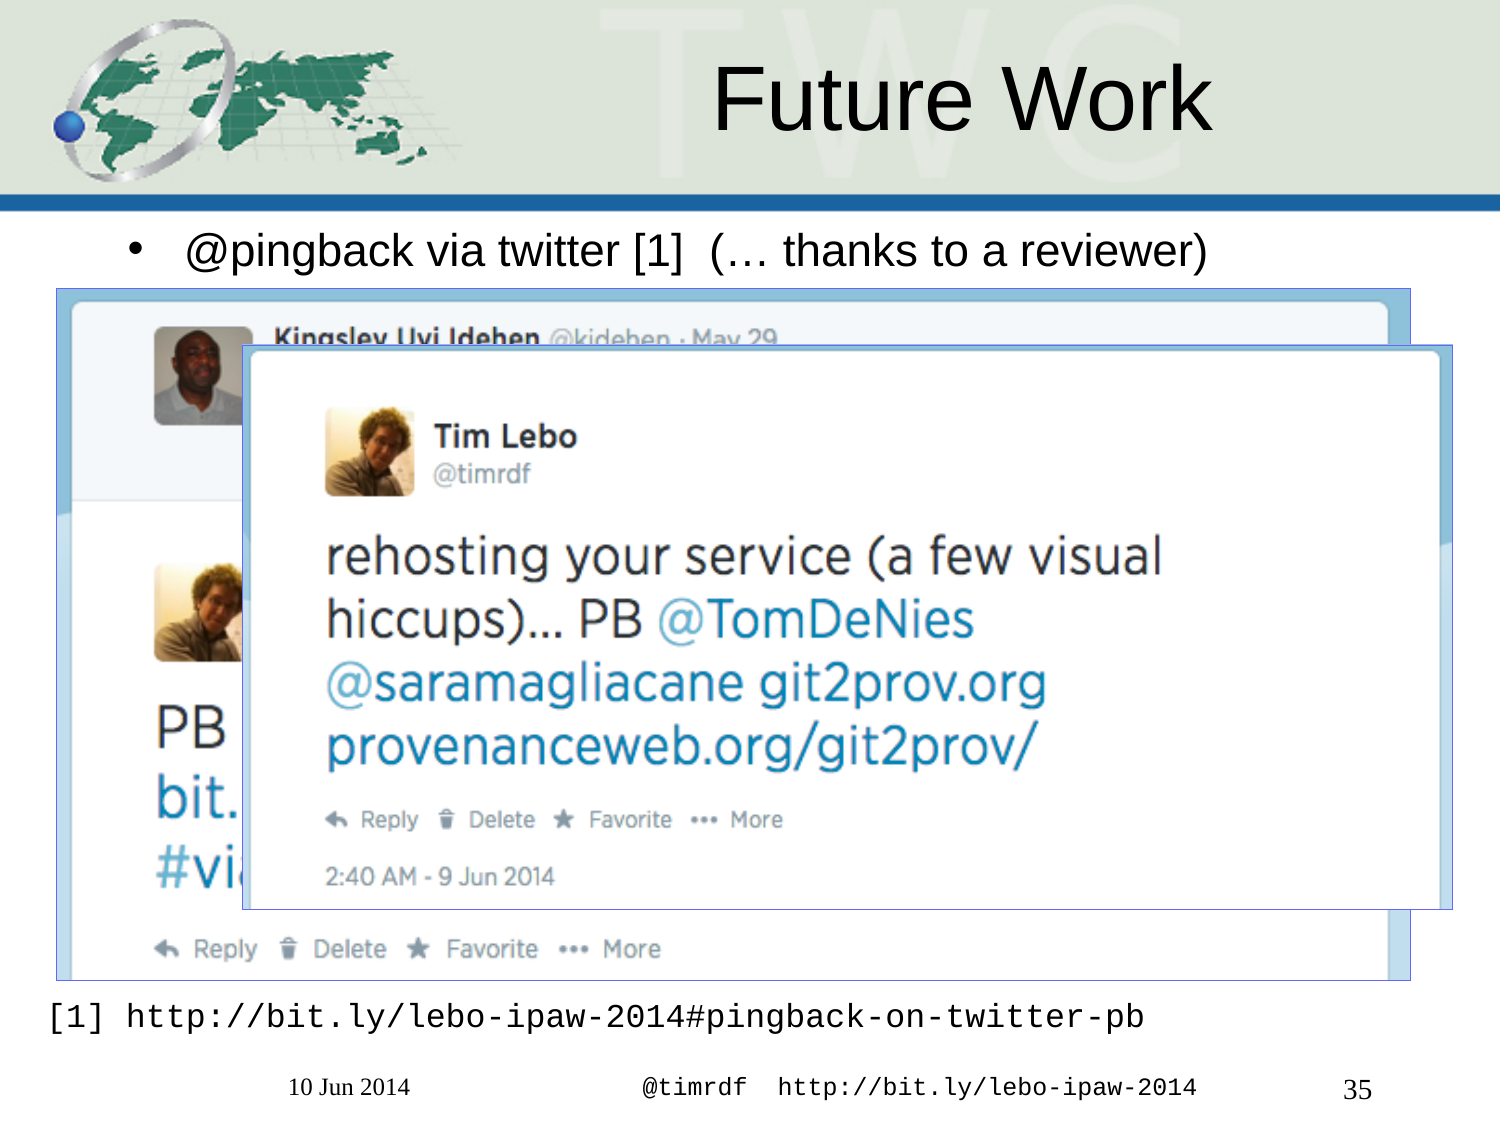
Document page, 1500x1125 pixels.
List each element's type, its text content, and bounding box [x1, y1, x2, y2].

picture [0, 0, 1500, 212]
picture [56, 288, 1453, 981]
title Future Work [425, 0, 1500, 188]
list @pingback via twitter [1] (… thanks to a reviewer) [112, 213, 1388, 559]
text_box [1] http://bit.ly/lebo-ipaw-2014#pingback-on-twitter-pb [31, 986, 1161, 1042]
